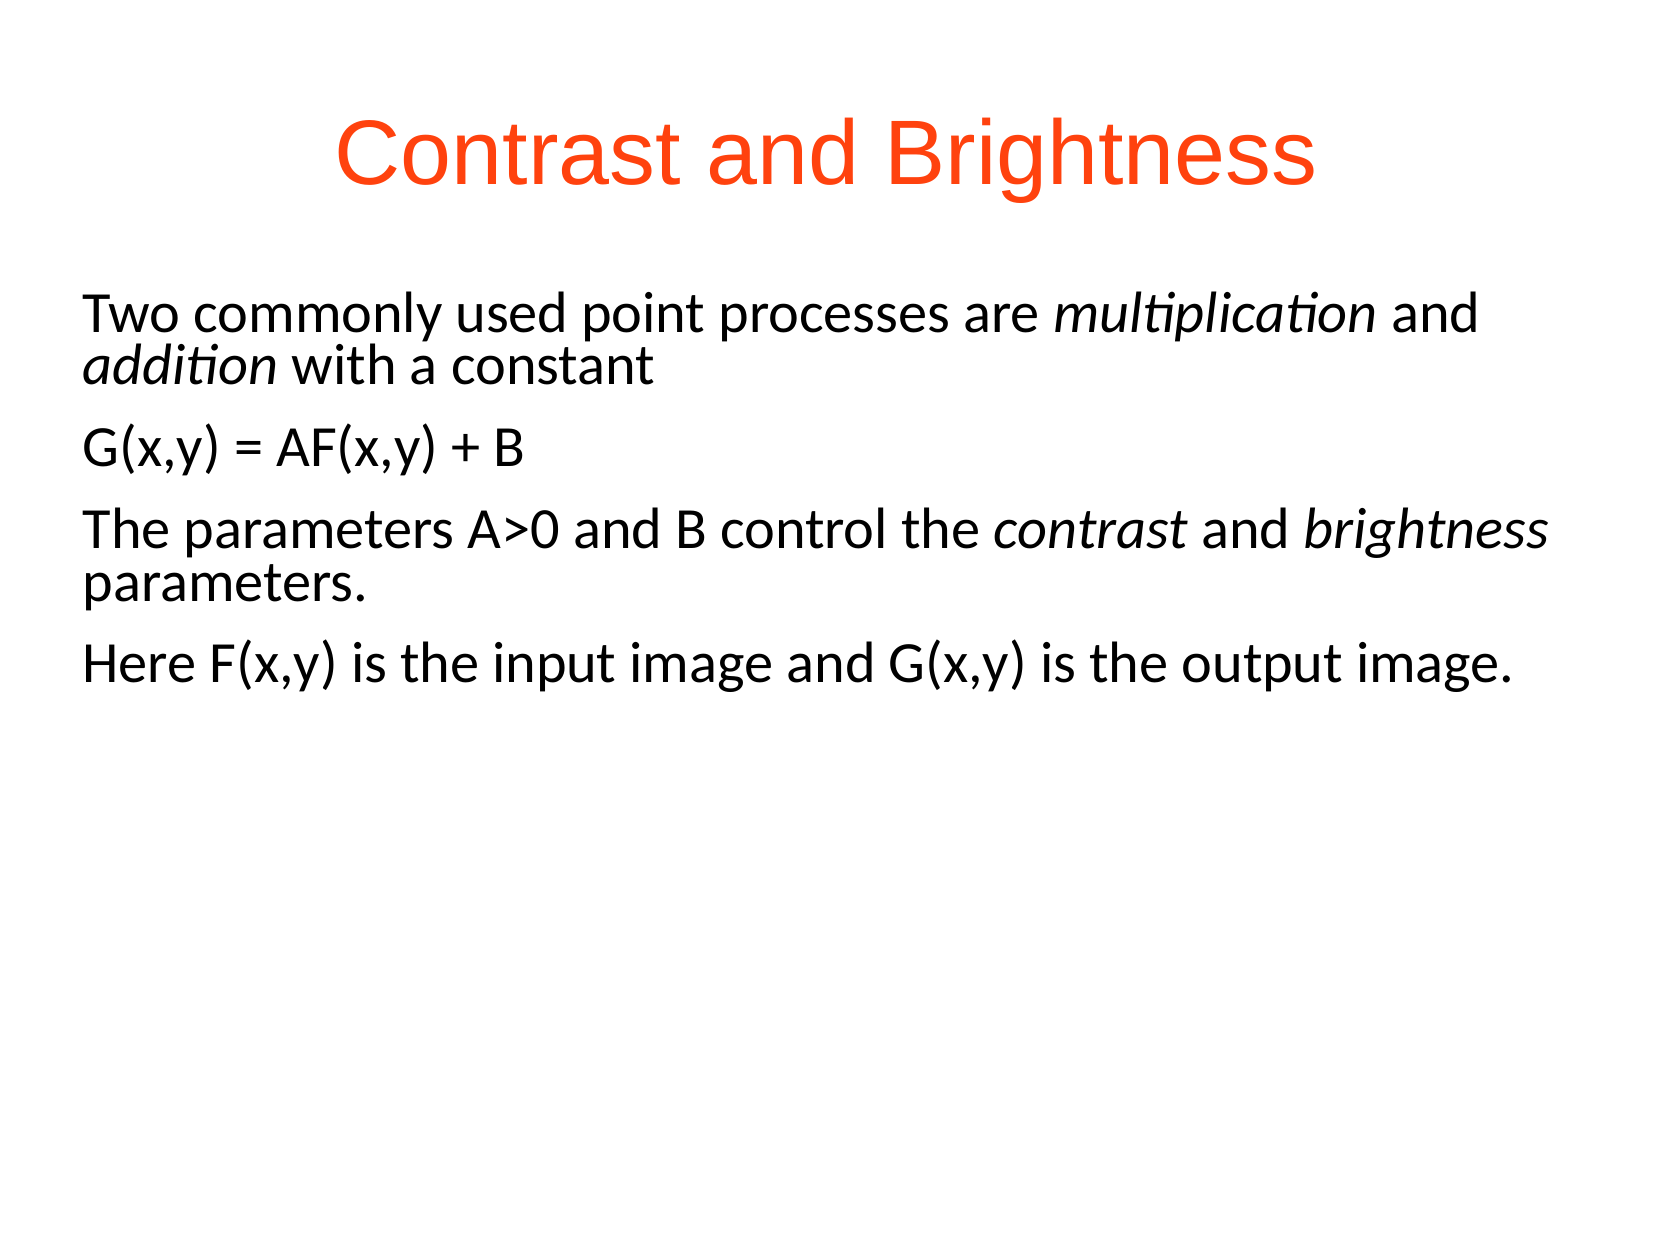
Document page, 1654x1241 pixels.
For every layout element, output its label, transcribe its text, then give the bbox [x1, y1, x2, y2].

list Two commonly used point processes are multiplication and addition with a constant G(x,y) = AF(x,y) + B The parameters A>0 and B control the contrast and brightness parameters. Here F(x,y) is the input image and G(x,y) is the output image. [82, 290, 1571, 1010]
title Contrast and Brightness [82, 49, 1571, 257]
